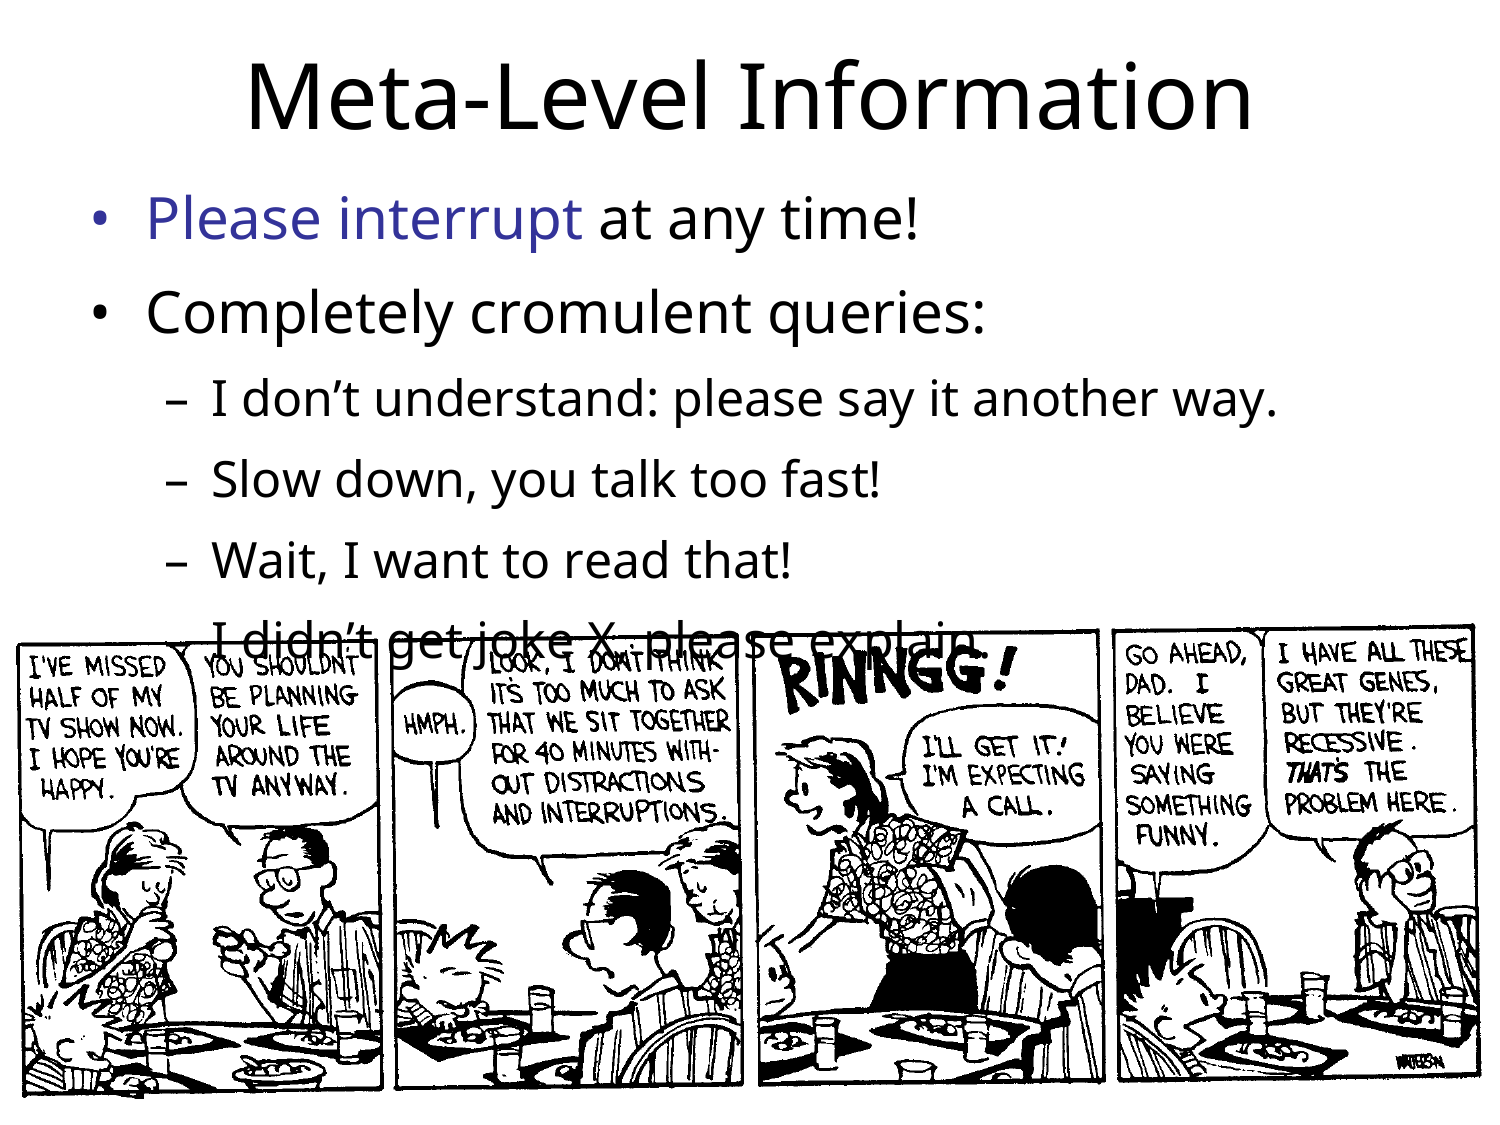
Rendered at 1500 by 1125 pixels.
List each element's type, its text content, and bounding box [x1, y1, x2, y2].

title Meta-Level Information [75, 0, 1426, 170]
picture [0, 613, 1500, 1125]
list Please interrupt at any time! Completely cromulent queries: I don’t understand: please say it another way. Slow down, you talk too fast! Wait, I want to read that! I didn’t get joke X, please explain. [74, 170, 1463, 913]
